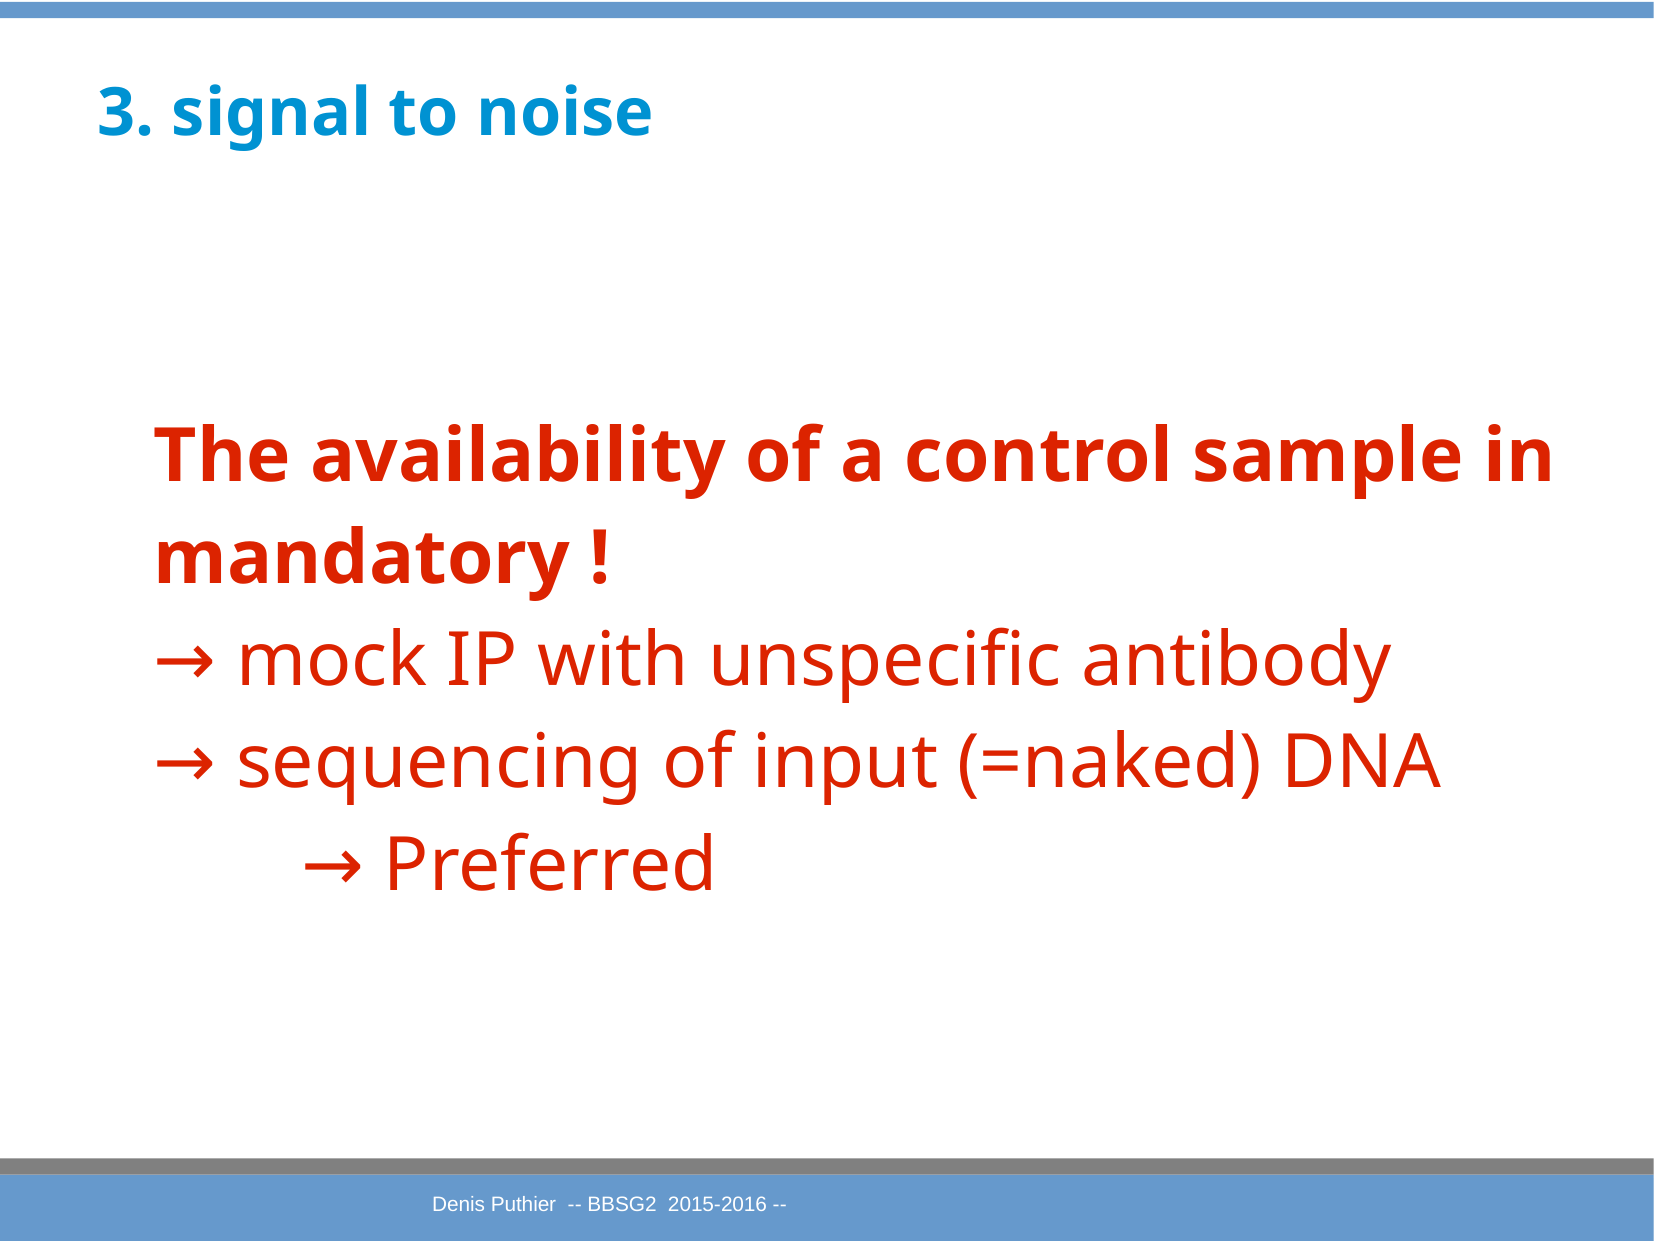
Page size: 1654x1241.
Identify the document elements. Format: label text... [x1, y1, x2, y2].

title 3. signal to noise [82, 61, 1571, 168]
text_box The availability of a control sample in mandatory ! → mock IP with unspecific antibody → sequencing of input (=naked) DNA → Preferred [139, 393, 1574, 917]
